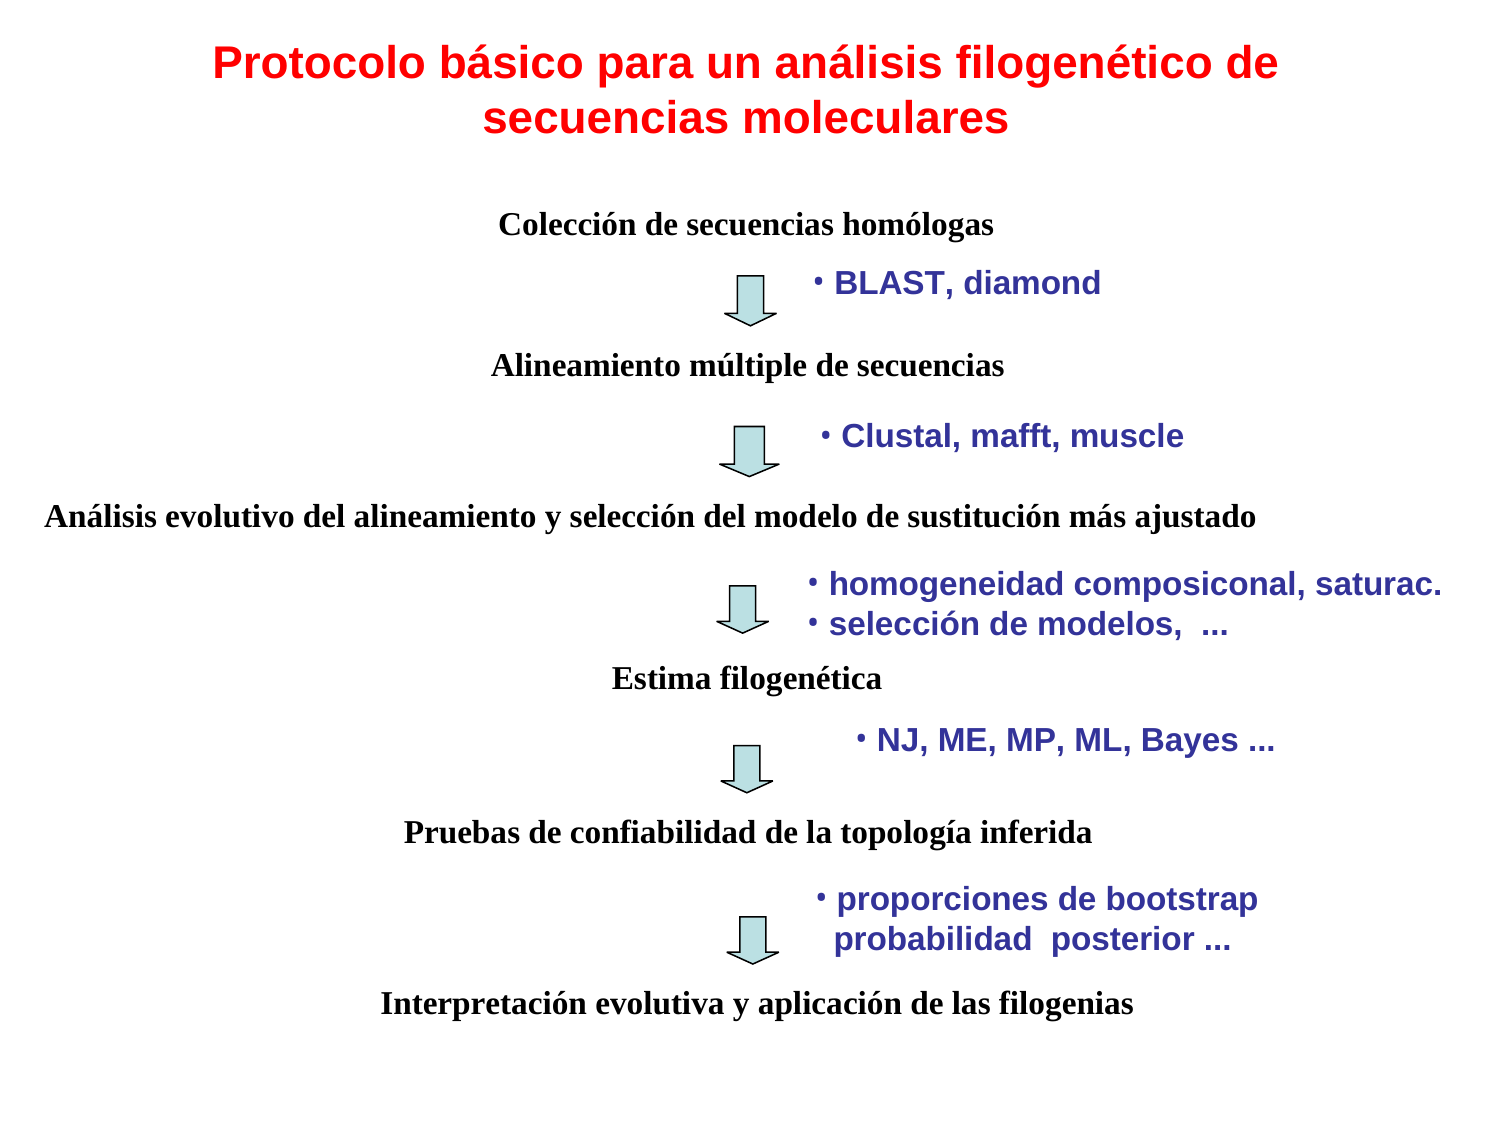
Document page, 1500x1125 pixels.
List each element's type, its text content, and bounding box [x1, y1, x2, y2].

text_box Interpretación evolutiva y aplicación de las filogenias [365, 973, 1151, 1030]
text_box Estima filogenética [597, 648, 898, 705]
text_box [716, 585, 769, 634]
text_box Pruebas de confiabilidad de la topología inferida [389, 802, 1109, 898]
text_box Análisis evolutivo del alineamiento y selección del modelo de sustitución más ajustado [29, 486, 1465, 543]
text_box homogeneidad composiconal, saturac. selección de modelos, ... [792, 554, 1459, 650]
text_box Protocolo básico para un análisis filogenético de secuencias moleculares [192, 24, 1300, 151]
text_box Alineamiento múltiple de secuencias [123, 335, 1373, 392]
text_box Clustal, mafft, muscle [804, 406, 1209, 463]
text_box NJ, ME, MP, ML, Bayes ... [840, 710, 1301, 766]
text_box [724, 275, 777, 326]
text_box proporciones de bootstrap probabilidad posterior ... [800, 869, 1284, 965]
text_box [719, 426, 780, 477]
text_box [720, 745, 773, 793]
text_box Colección de secuencias homólogas [483, 194, 1010, 250]
text_box BLAST, diamond [797, 253, 1117, 309]
text_box [726, 916, 779, 965]
